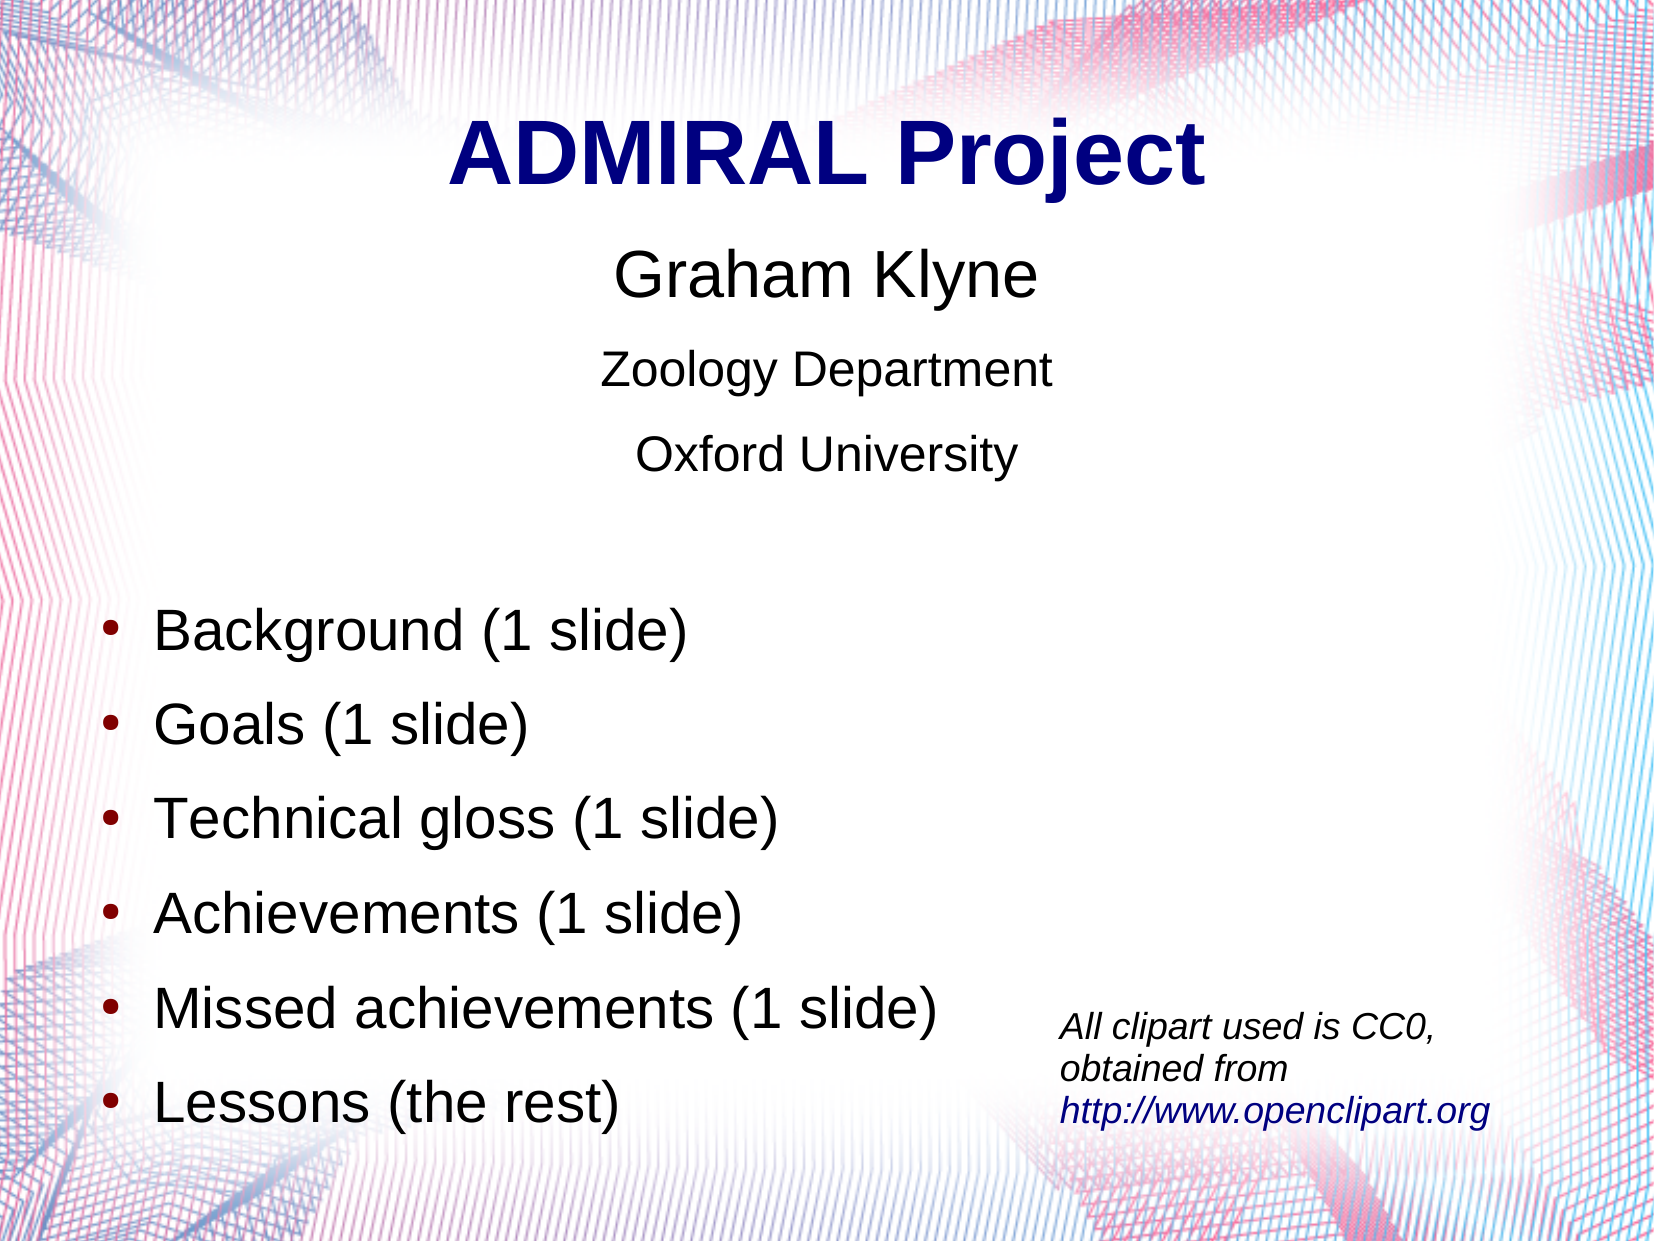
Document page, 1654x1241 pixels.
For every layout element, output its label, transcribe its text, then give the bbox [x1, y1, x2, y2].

text_box All clipart used is CC0, obtained from http://www.openclipart.org [1045, 998, 1577, 1139]
title ADMIRAL Project [82, 49, 1571, 237]
picture [0, 0, 1654, 1241]
list Graham Klyne Zoology Department Oxford University Background (1 slide) Goals (1 slide) Technical gloss (1 slide) Achievements (1 slide) Missed achievements (1 slide) Lessons (the rest) [82, 237, 1571, 1135]
